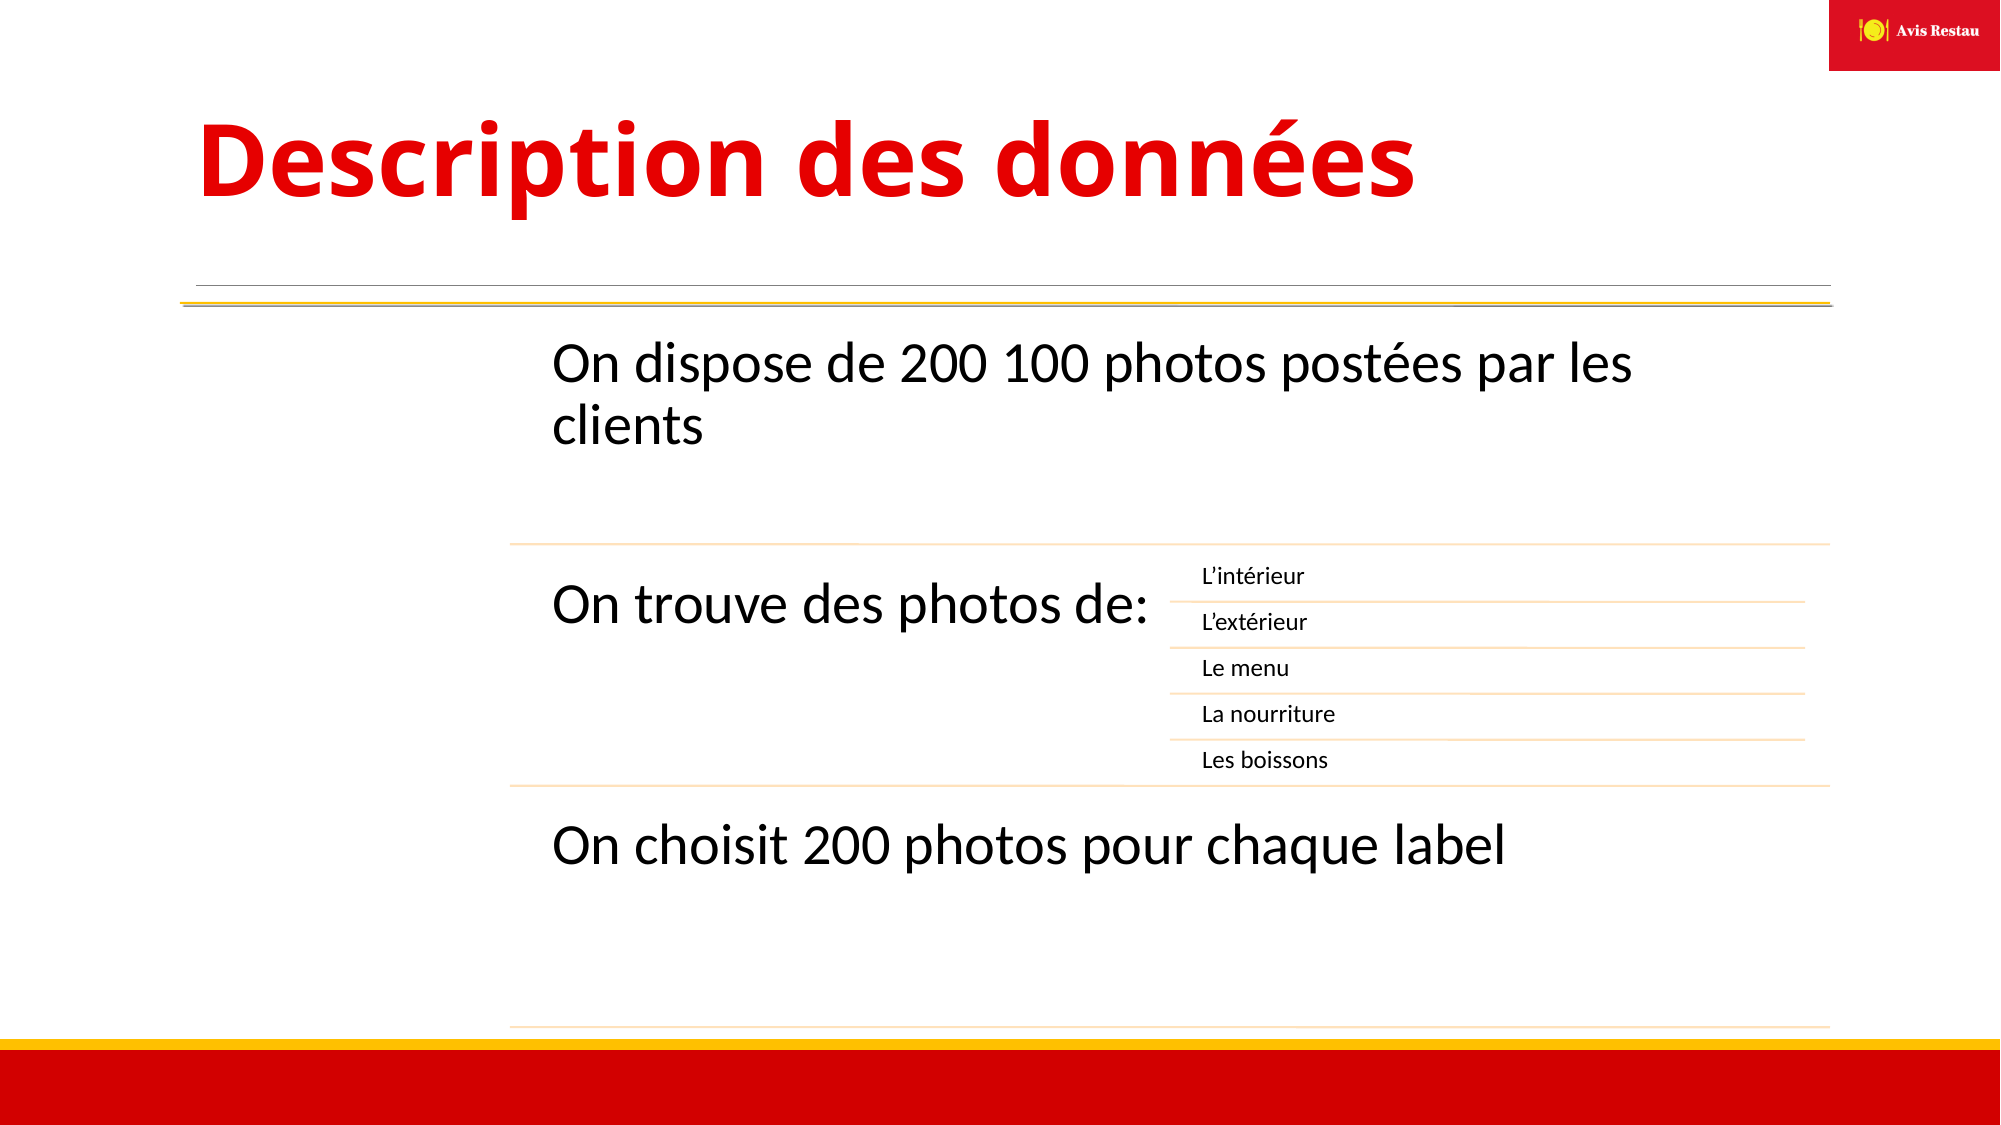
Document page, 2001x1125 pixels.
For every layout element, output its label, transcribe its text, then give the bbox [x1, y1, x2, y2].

text_box On dispose de 200 100 photos postées par les clients [534, 314, 1736, 543]
text_box Le menu [1194, 647, 1830, 693]
picture [1829, 0, 2000, 71]
text_box La nourriture [1194, 693, 1830, 739]
text_box L’extérieur [1194, 601, 1830, 647]
title Description des données [180, 47, 1831, 286]
text_box On choisit 200 photos pour chaque label [534, 797, 1641, 1026]
text_box On trouve des photos de: [534, 555, 1170, 784]
text_box L’intérieur [1194, 555, 1830, 601]
text_box Les boissons [1194, 739, 1830, 784]
